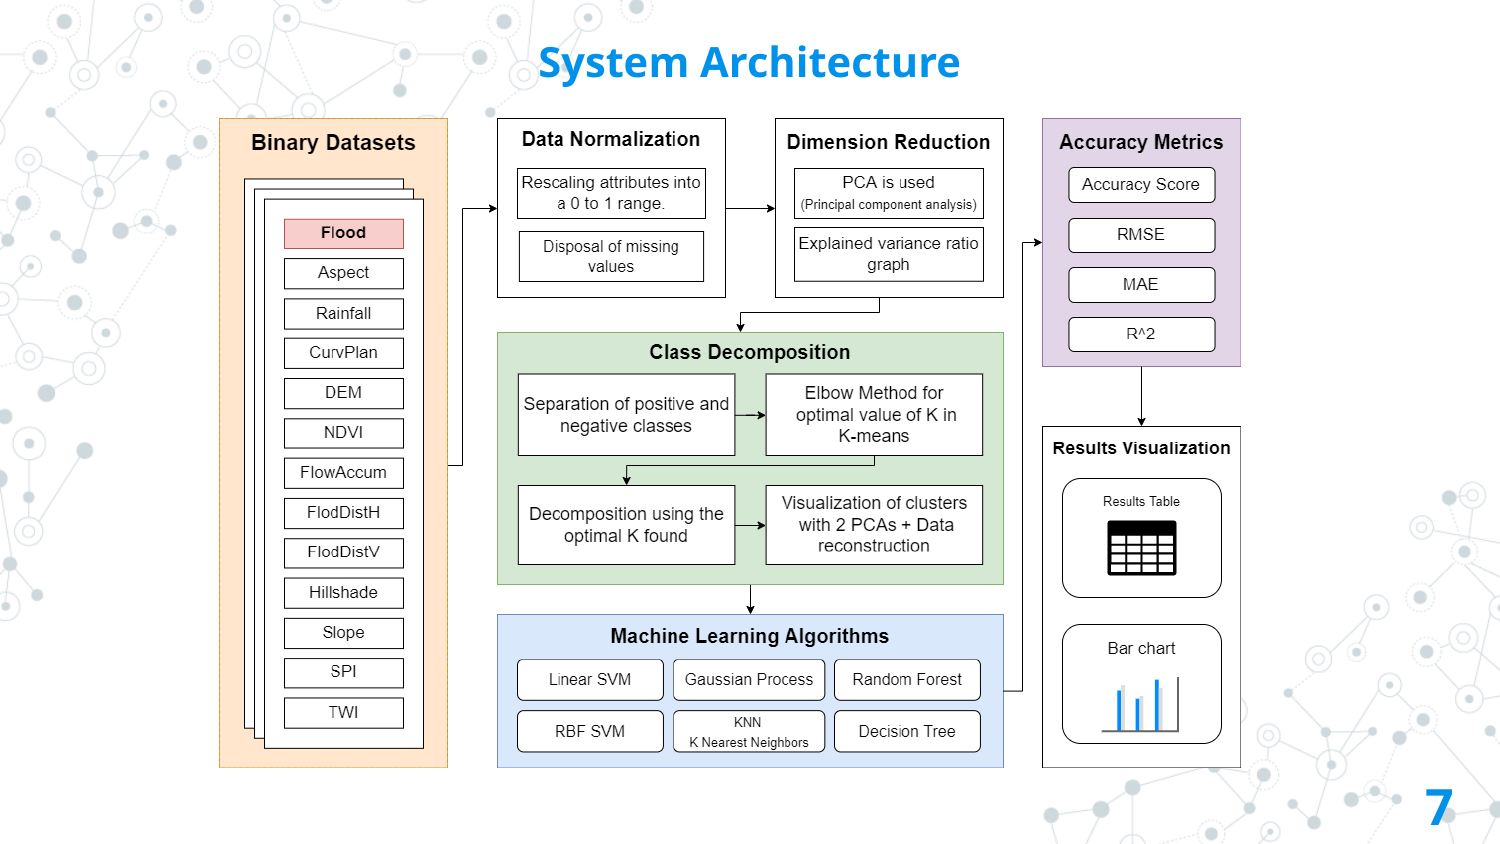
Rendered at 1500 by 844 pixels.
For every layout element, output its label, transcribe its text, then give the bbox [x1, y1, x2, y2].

text_box System Architecture [128, 0, 1371, 101]
picture [0, 0, 1500, 844]
text_box <number> [1378, 760, 1469, 825]
